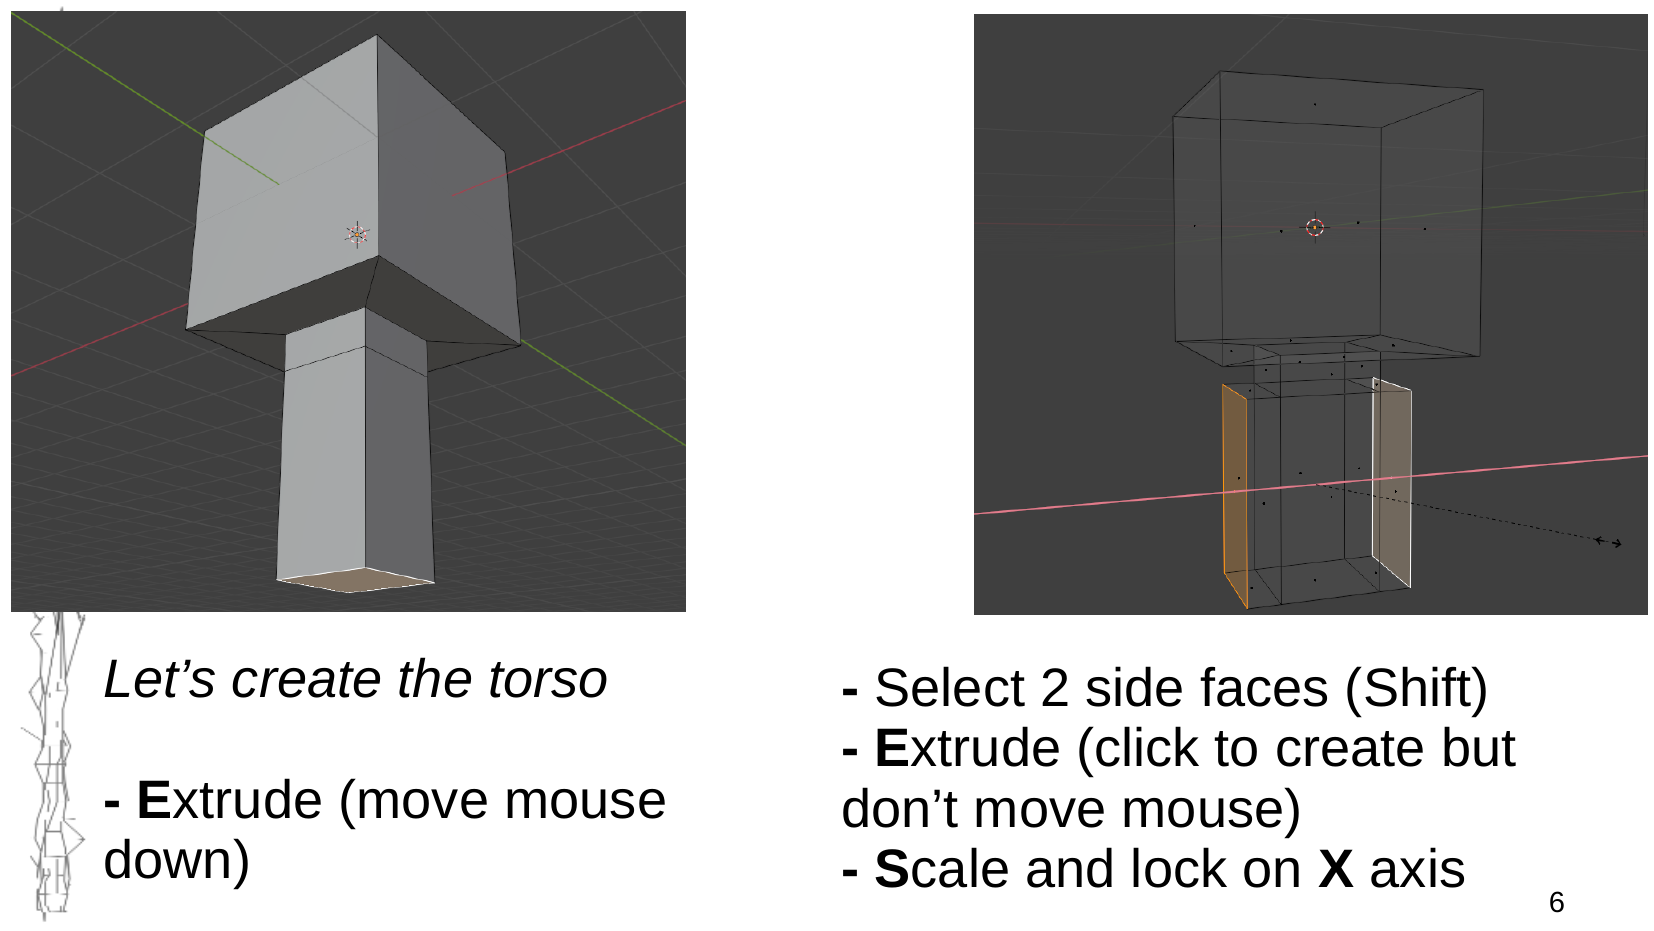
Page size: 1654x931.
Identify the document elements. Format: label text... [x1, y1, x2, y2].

picture [11, 11, 686, 612]
text_box Let’s create the torso - Extrude (move mouse down) [88, 640, 798, 931]
picture [974, 11, 1648, 615]
text_box - Select 2 side faces (Shift) - Extrude (click to create but don’t move mouse) - Scale and lock on X axis [826, 649, 1654, 907]
